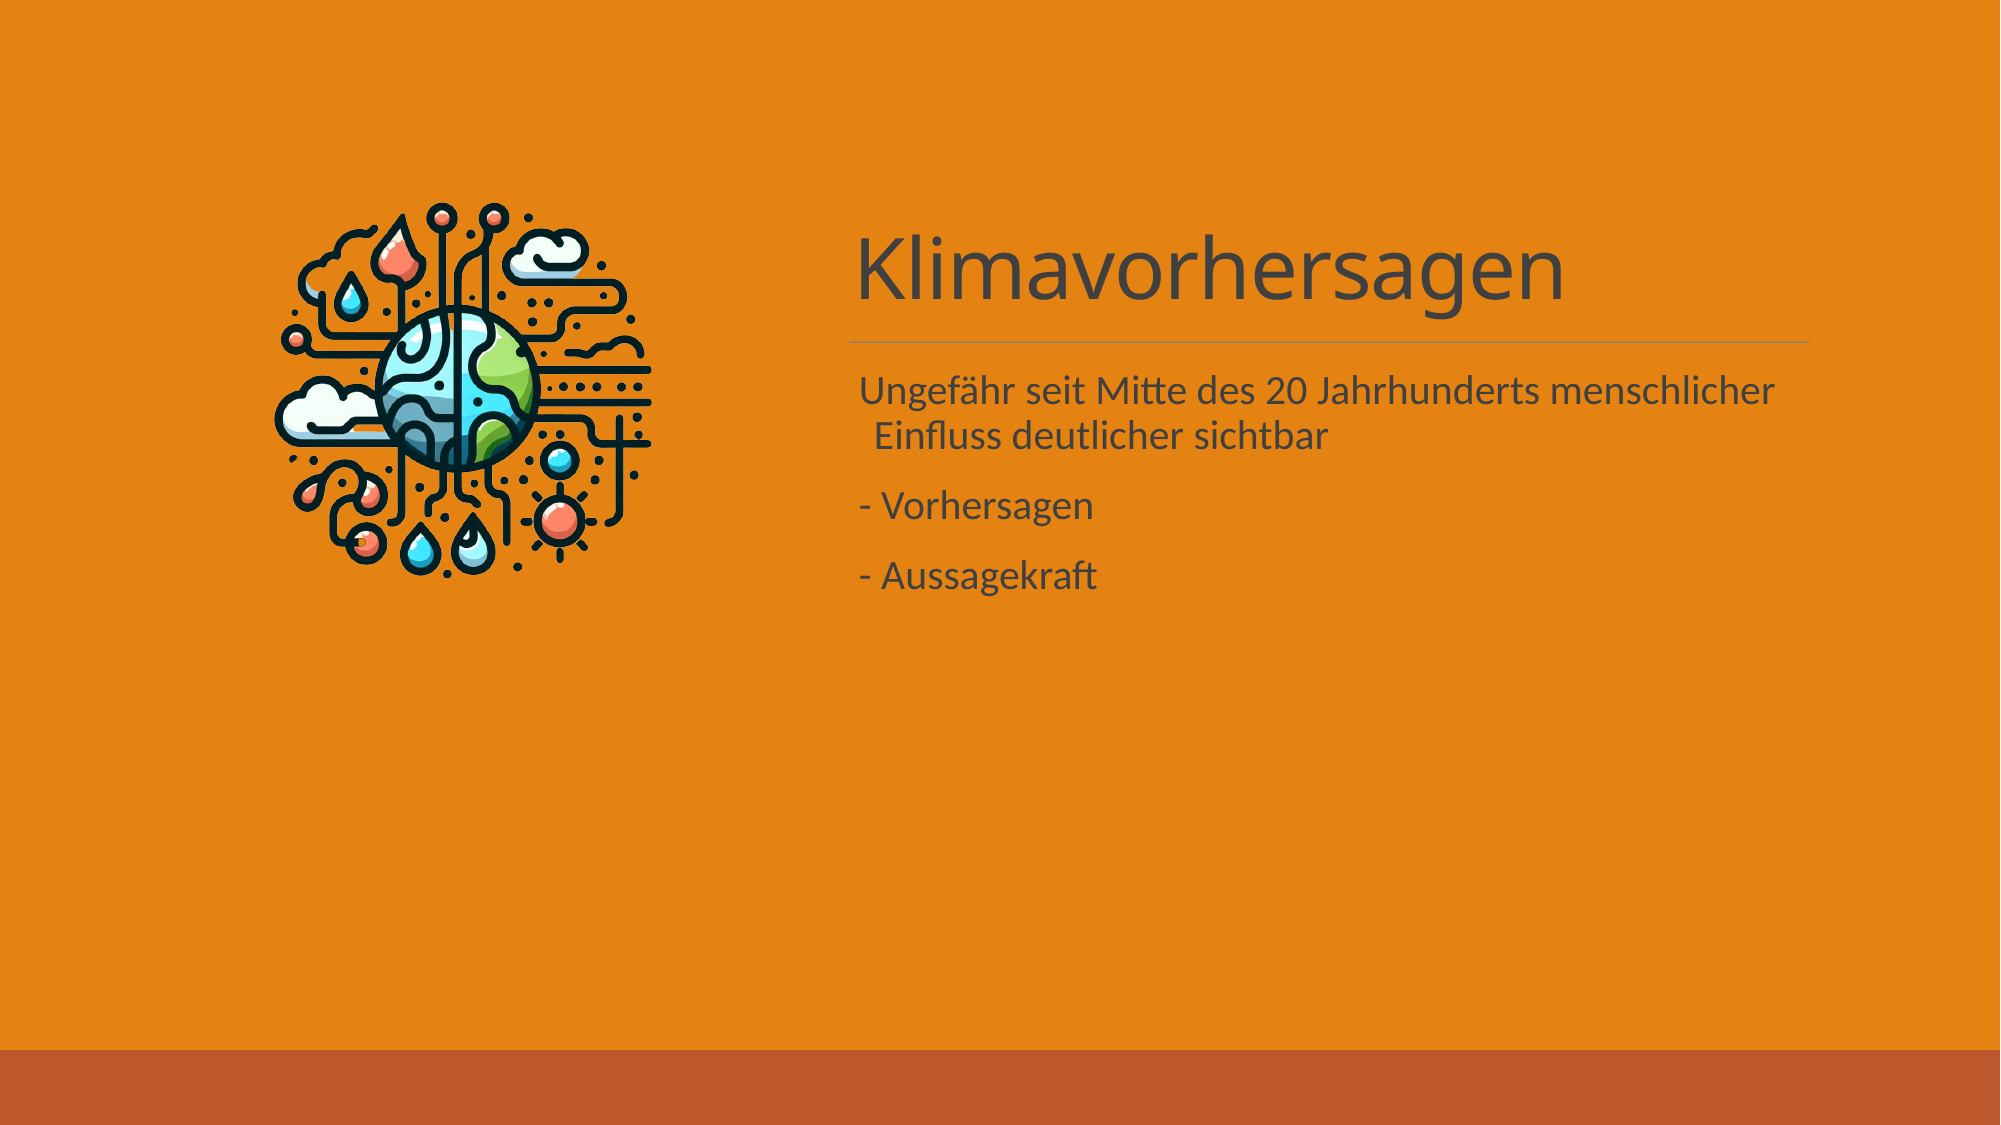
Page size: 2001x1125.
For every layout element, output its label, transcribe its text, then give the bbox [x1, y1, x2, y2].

list Ungefähr seit Mitte des 20 Jahrhunderts menschlicher Einfluss deutlicher sichtbar - Vorhersagen - Aussagekraft [843, 360, 1895, 963]
text_box [0, 0, 2000, 1125]
picture [217, 158, 680, 621]
title Klimavorhersagen [839, 222, 1890, 325]
